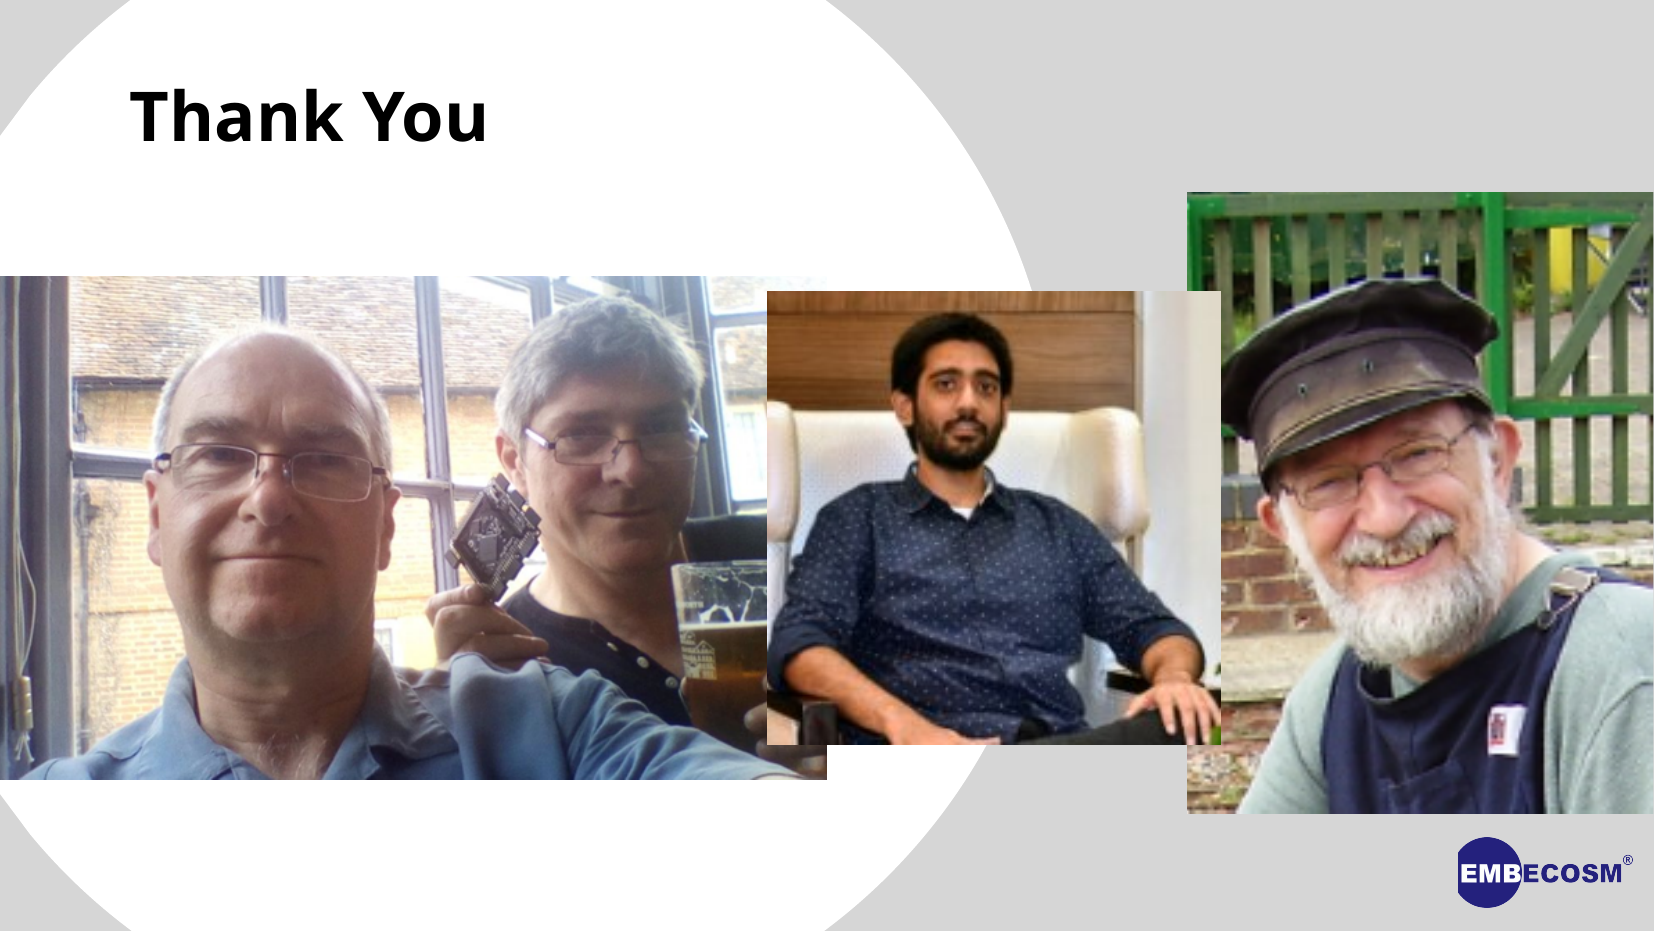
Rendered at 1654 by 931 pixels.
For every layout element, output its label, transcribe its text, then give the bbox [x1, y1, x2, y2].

picture [0, 192, 1654, 814]
picture [1458, 837, 1633, 908]
title Thank You [129, 37, 1571, 193]
